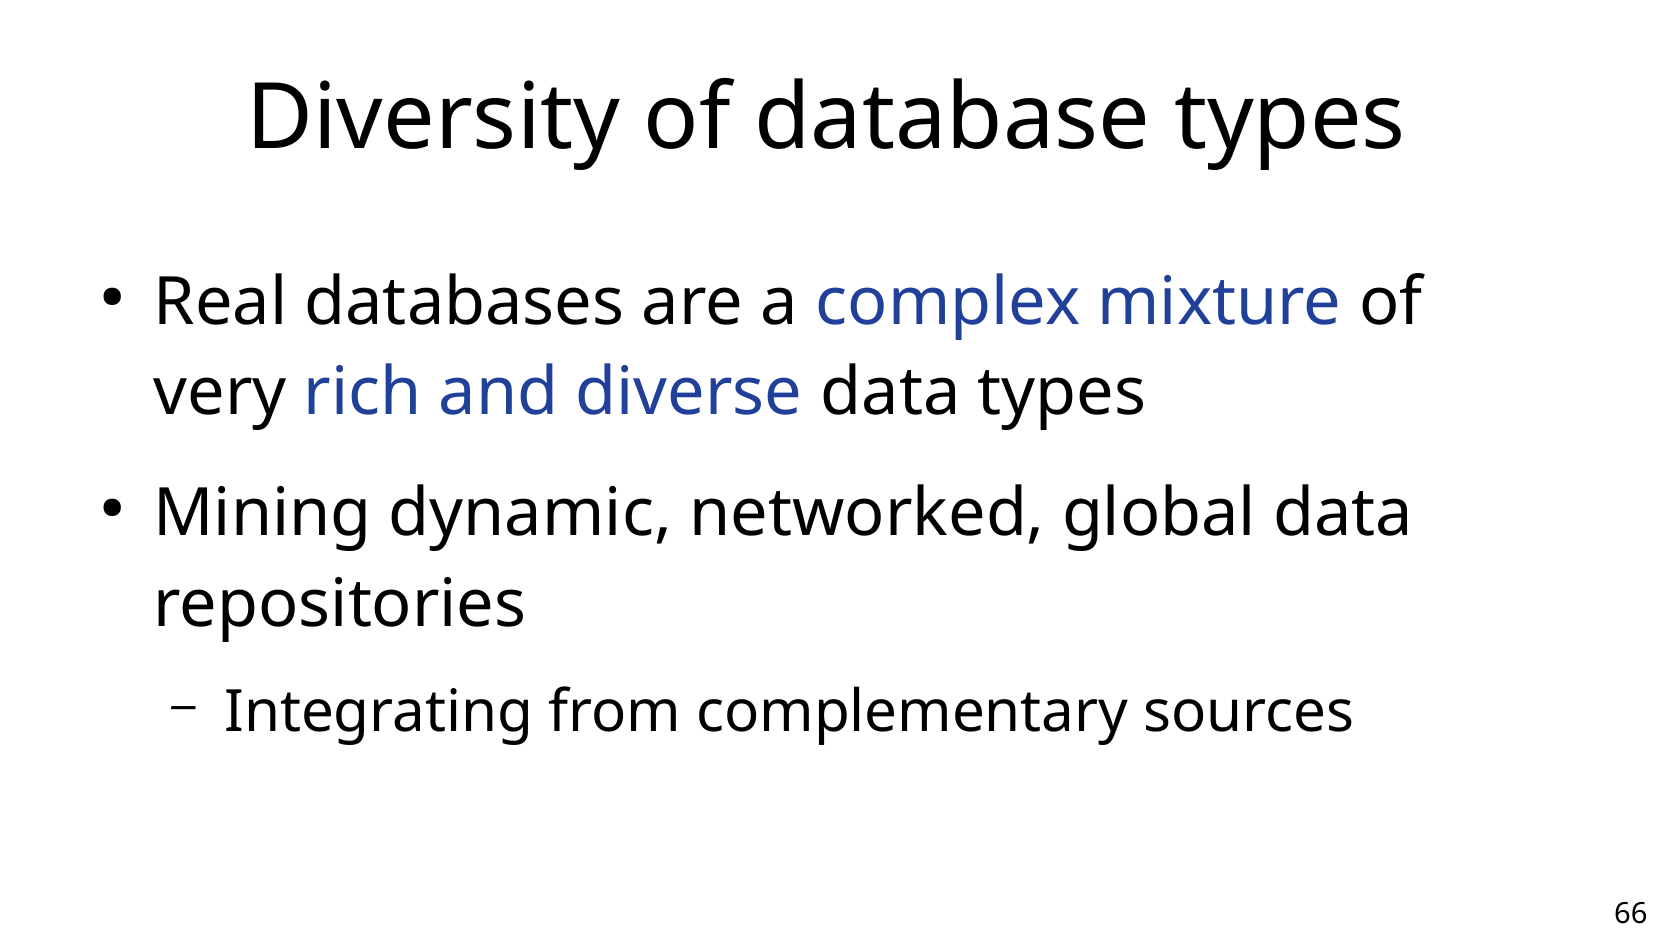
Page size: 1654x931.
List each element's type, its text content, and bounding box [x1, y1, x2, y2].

title Diversity of database types [82, 1, 1571, 226]
list Real databases are a complex mixture of very rich and diverse data types Mining dynamic, networked, global data repositories Integrating from complementary sources [82, 253, 1571, 901]
